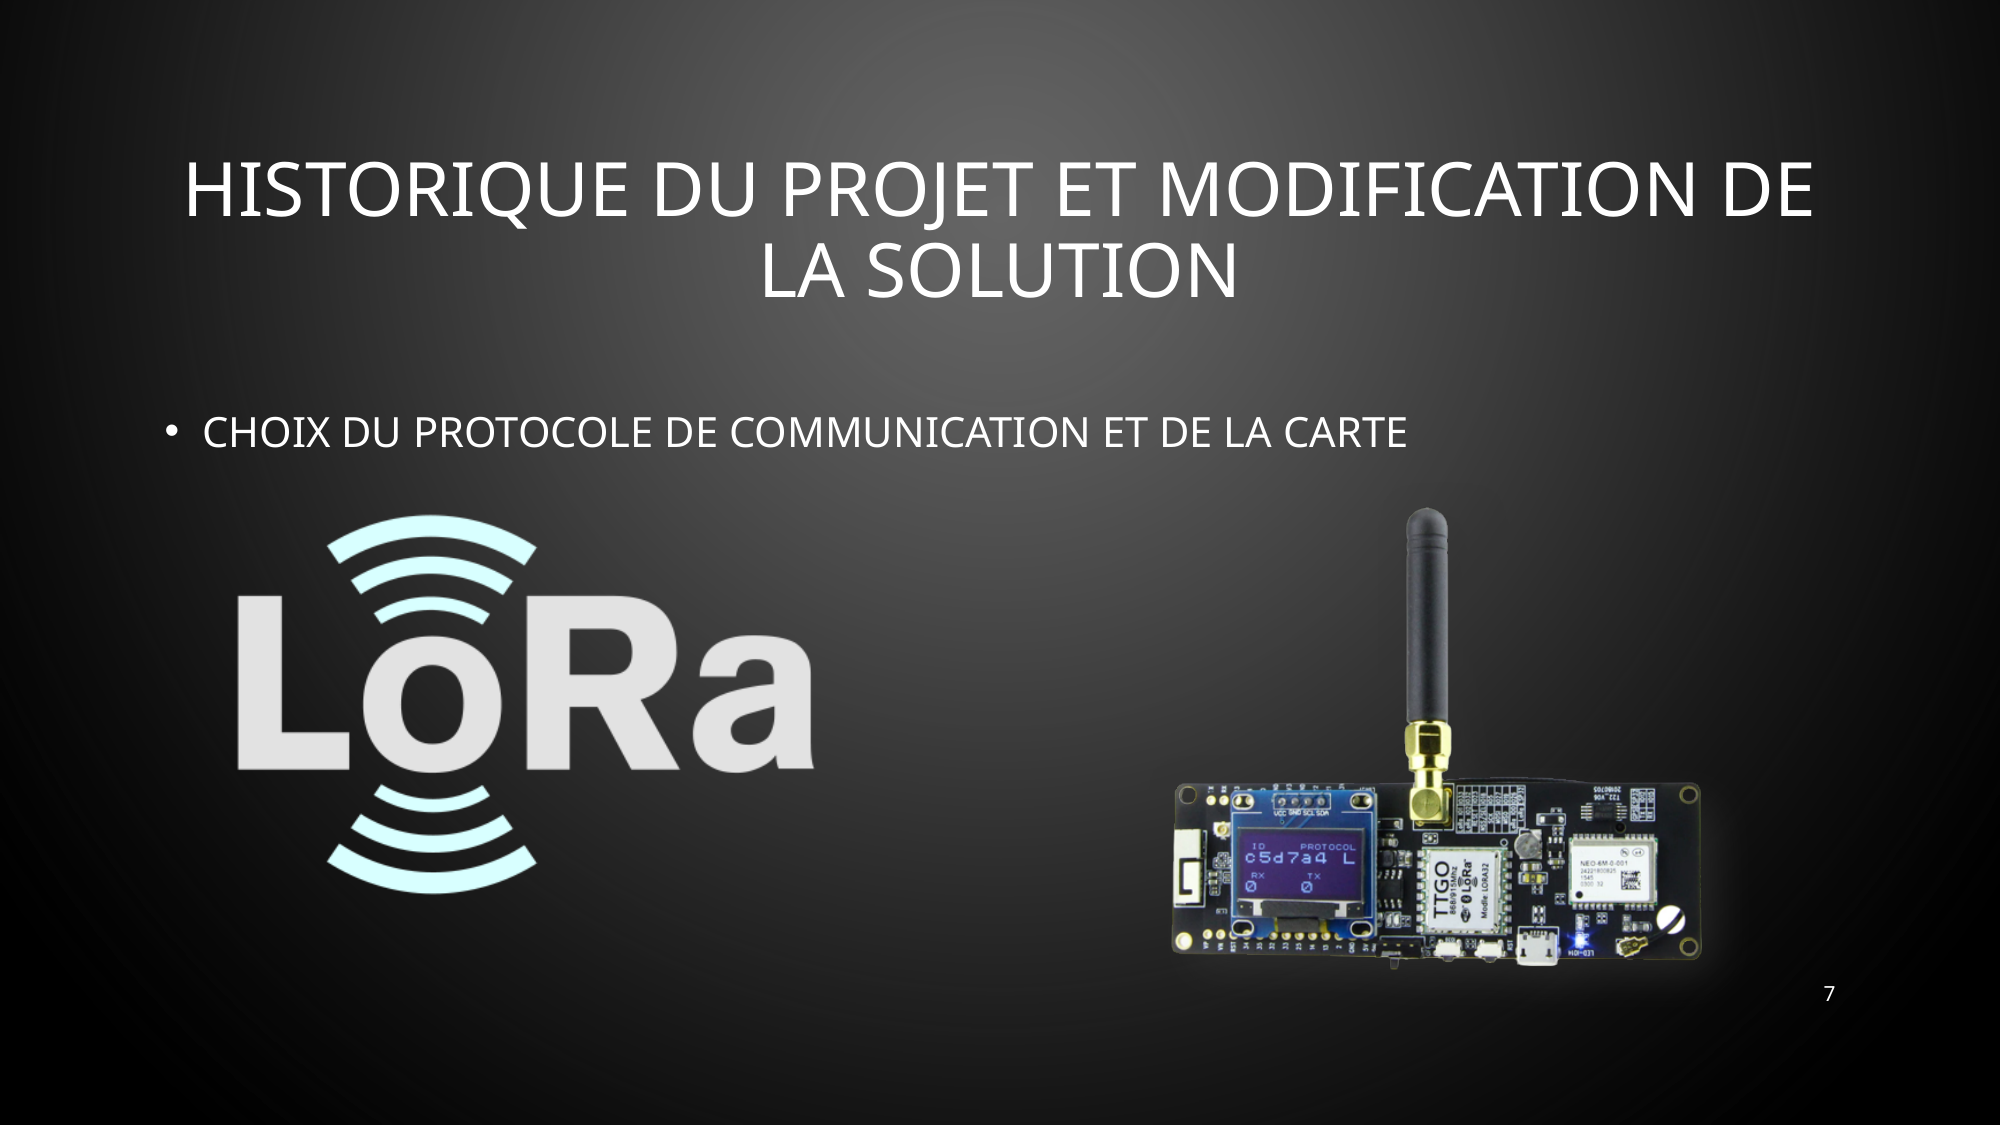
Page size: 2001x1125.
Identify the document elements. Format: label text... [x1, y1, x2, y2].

title Historique du projet et modification de la solution [149, 101, 1850, 364]
list Choix du protocole de communication et de la carte [149, 388, 1850, 950]
picture [0, 0, 2000, 1125]
